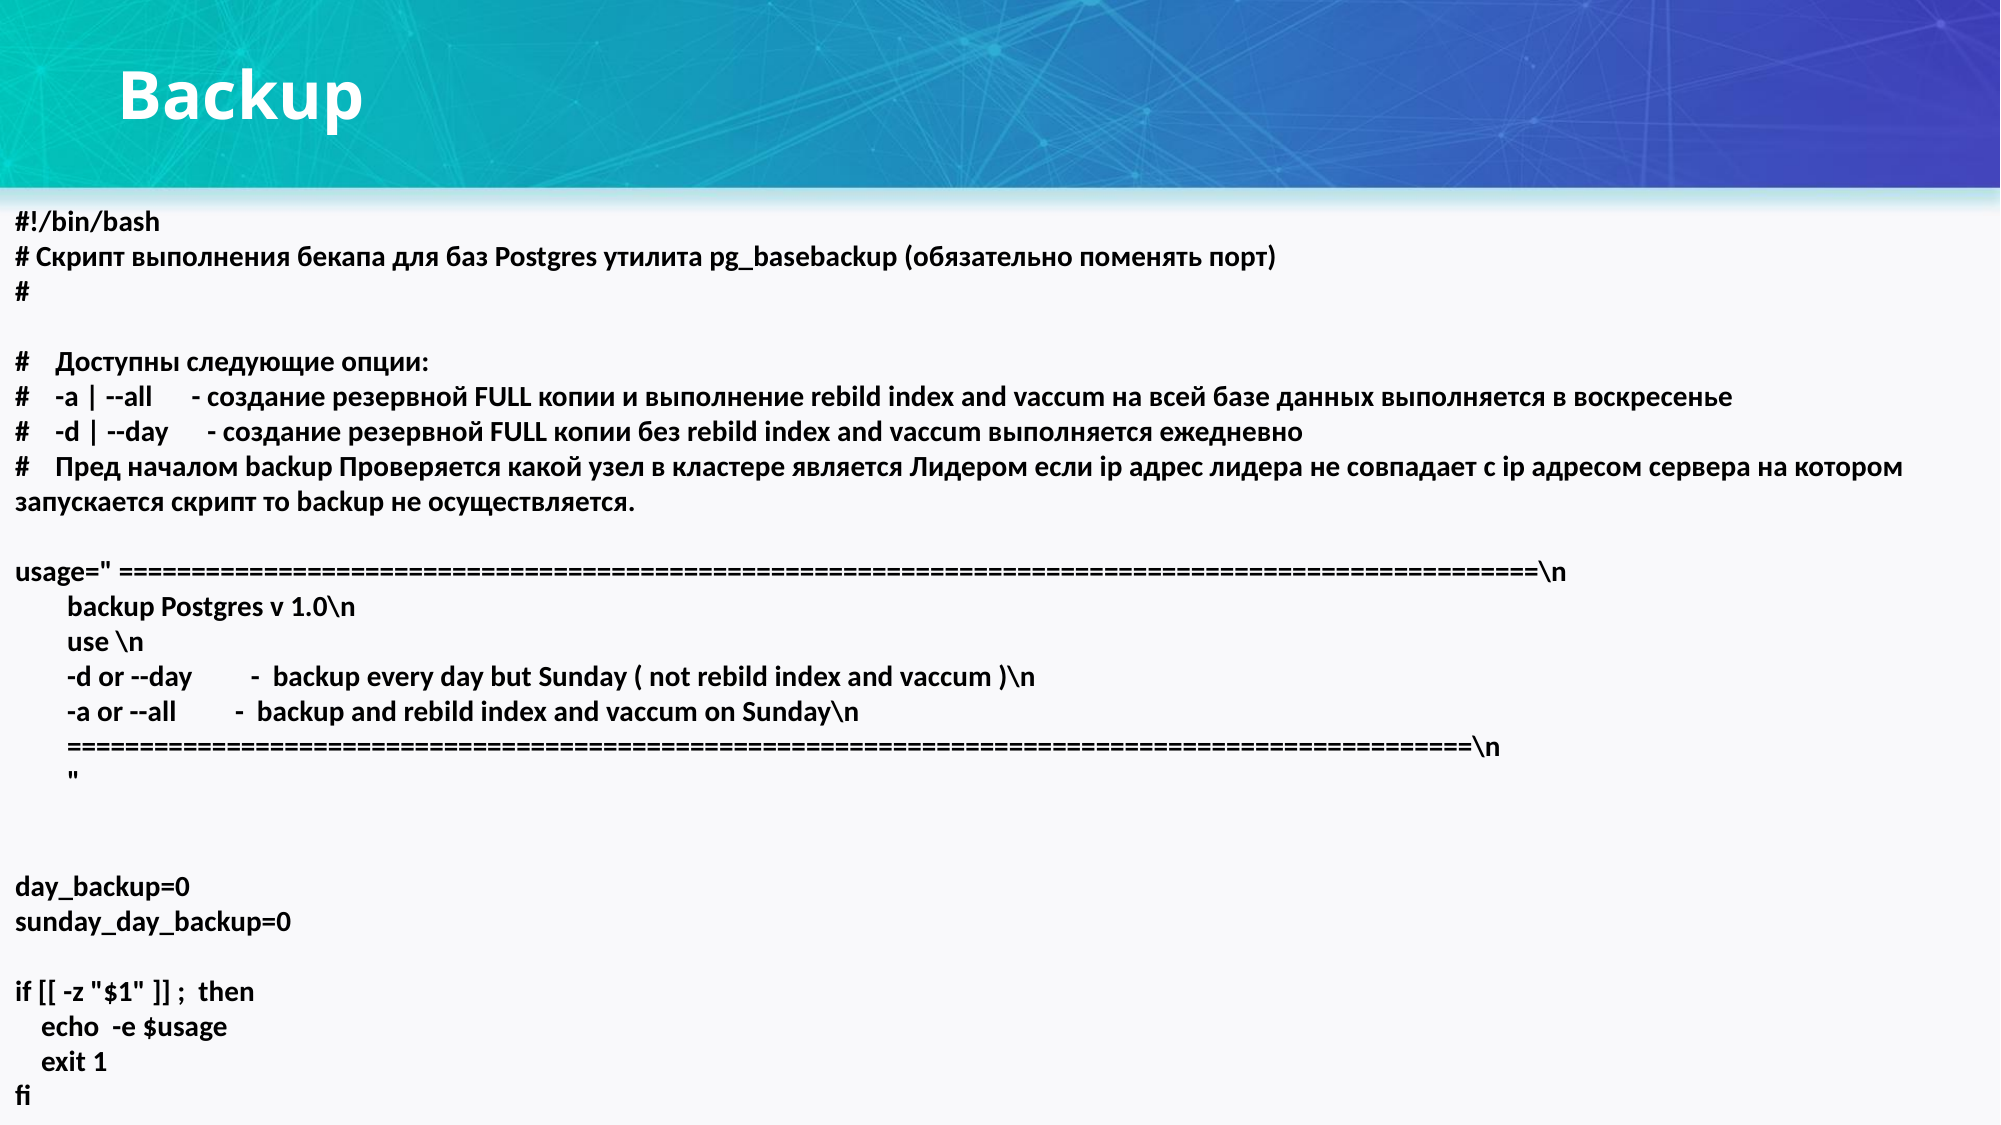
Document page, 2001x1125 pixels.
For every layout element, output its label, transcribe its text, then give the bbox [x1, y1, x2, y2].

text_box #!/bin/bash # Скрипт выполнения бекапа для баз Postgres утилита pg_basebackup (обязательно поменять порт) # # Доступны следующие опции: # -a | --all - создание резервной FULL копии и выполнение rebild index and vaccum на всей базе данных выполняется в воскресенье # -d | --day - создание резервной FULL копии без rebild index and vaccum выполняется ежедневно # Пред началом backup Проверяется какой узел в кластере является Лидером если ip адрес лидера не совпадает с ip адресом сервера на котором запускается скрипт то backup не осуществляется. usage=" ==================================================================================================\n backup Postgres v 1.0\n use \n -d or --day - backup every day but Sunday ( not rebild index and vaccum )\n -a or --all - backup and rebild index and vaccum on Sunday\n =================================================================================================\n " day_backup=0 sunday_day_backup=0 if [[ -z "$1" ]] ; then echo -e $usage exit 1 fi [0, 187, 2000, 1125]
picture [0, 0, 2000, 187]
text_box Backup [117, 57, 1882, 140]
